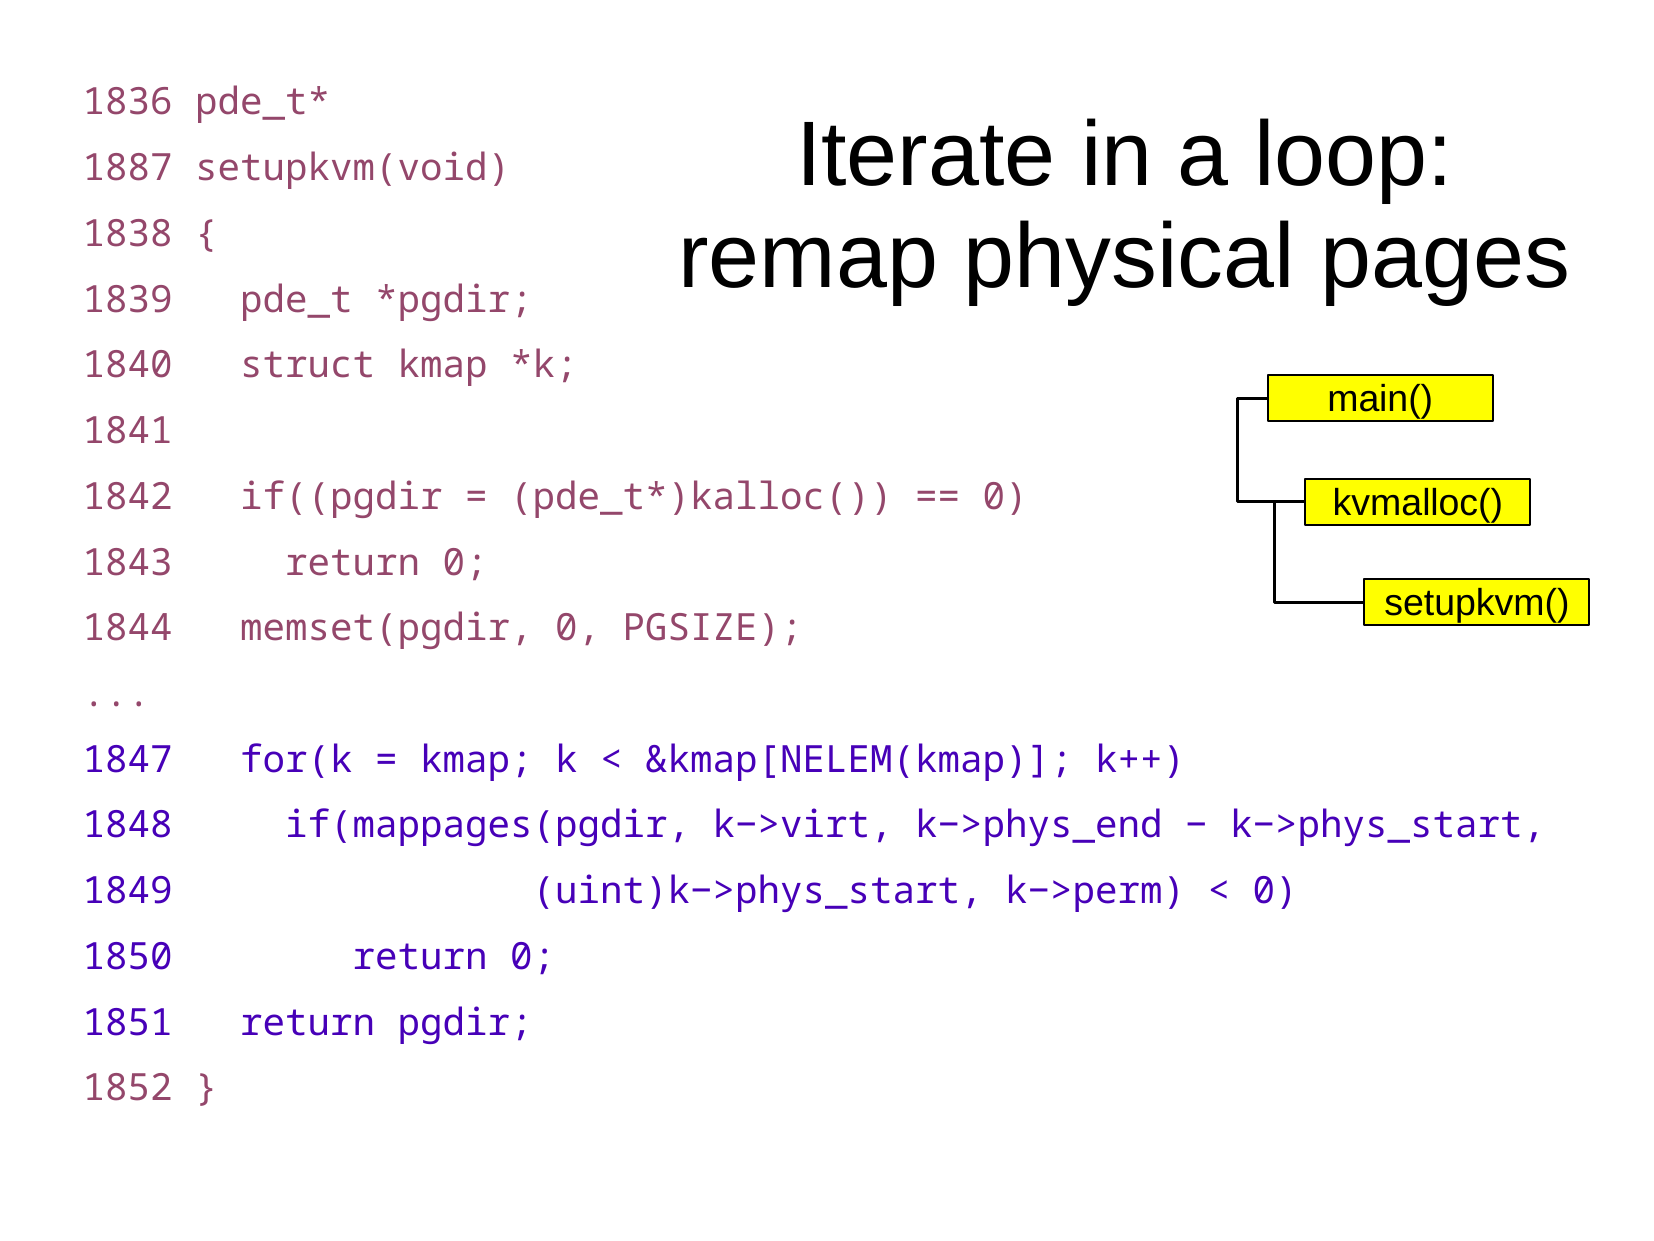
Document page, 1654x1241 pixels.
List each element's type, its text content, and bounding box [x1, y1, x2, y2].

text_box main() [1267, 375, 1493, 422]
list 1836 pde_t* 1887 setupkvm(void) 1838 { 1839 pde_t *pgdir; 1840 struct kmap *k; 1841 1842 if((pgdir = (pde_t*)kalloc()) == 0) 1843 return 0; 1844 memset(pgdir, 0, PGSIZE); ... 1847 for(k = kmap; k < &kmap[NELEM(kmap)]; k++) 1848 if(mappages(pgdir, k−>virt, k−>phys_end − k−>phys_start, 1849 (uint)k−>phys_start, k−>perm) < 0) 1850 return 0; 1851 return pgdir; 1852 } [82, 75, 1571, 1163]
text_box setupkvm() [1364, 579, 1590, 626]
text_box kvmalloc() [1305, 478, 1531, 526]
title Iterate in a loop: remap physical pages [675, 100, 1576, 308]
